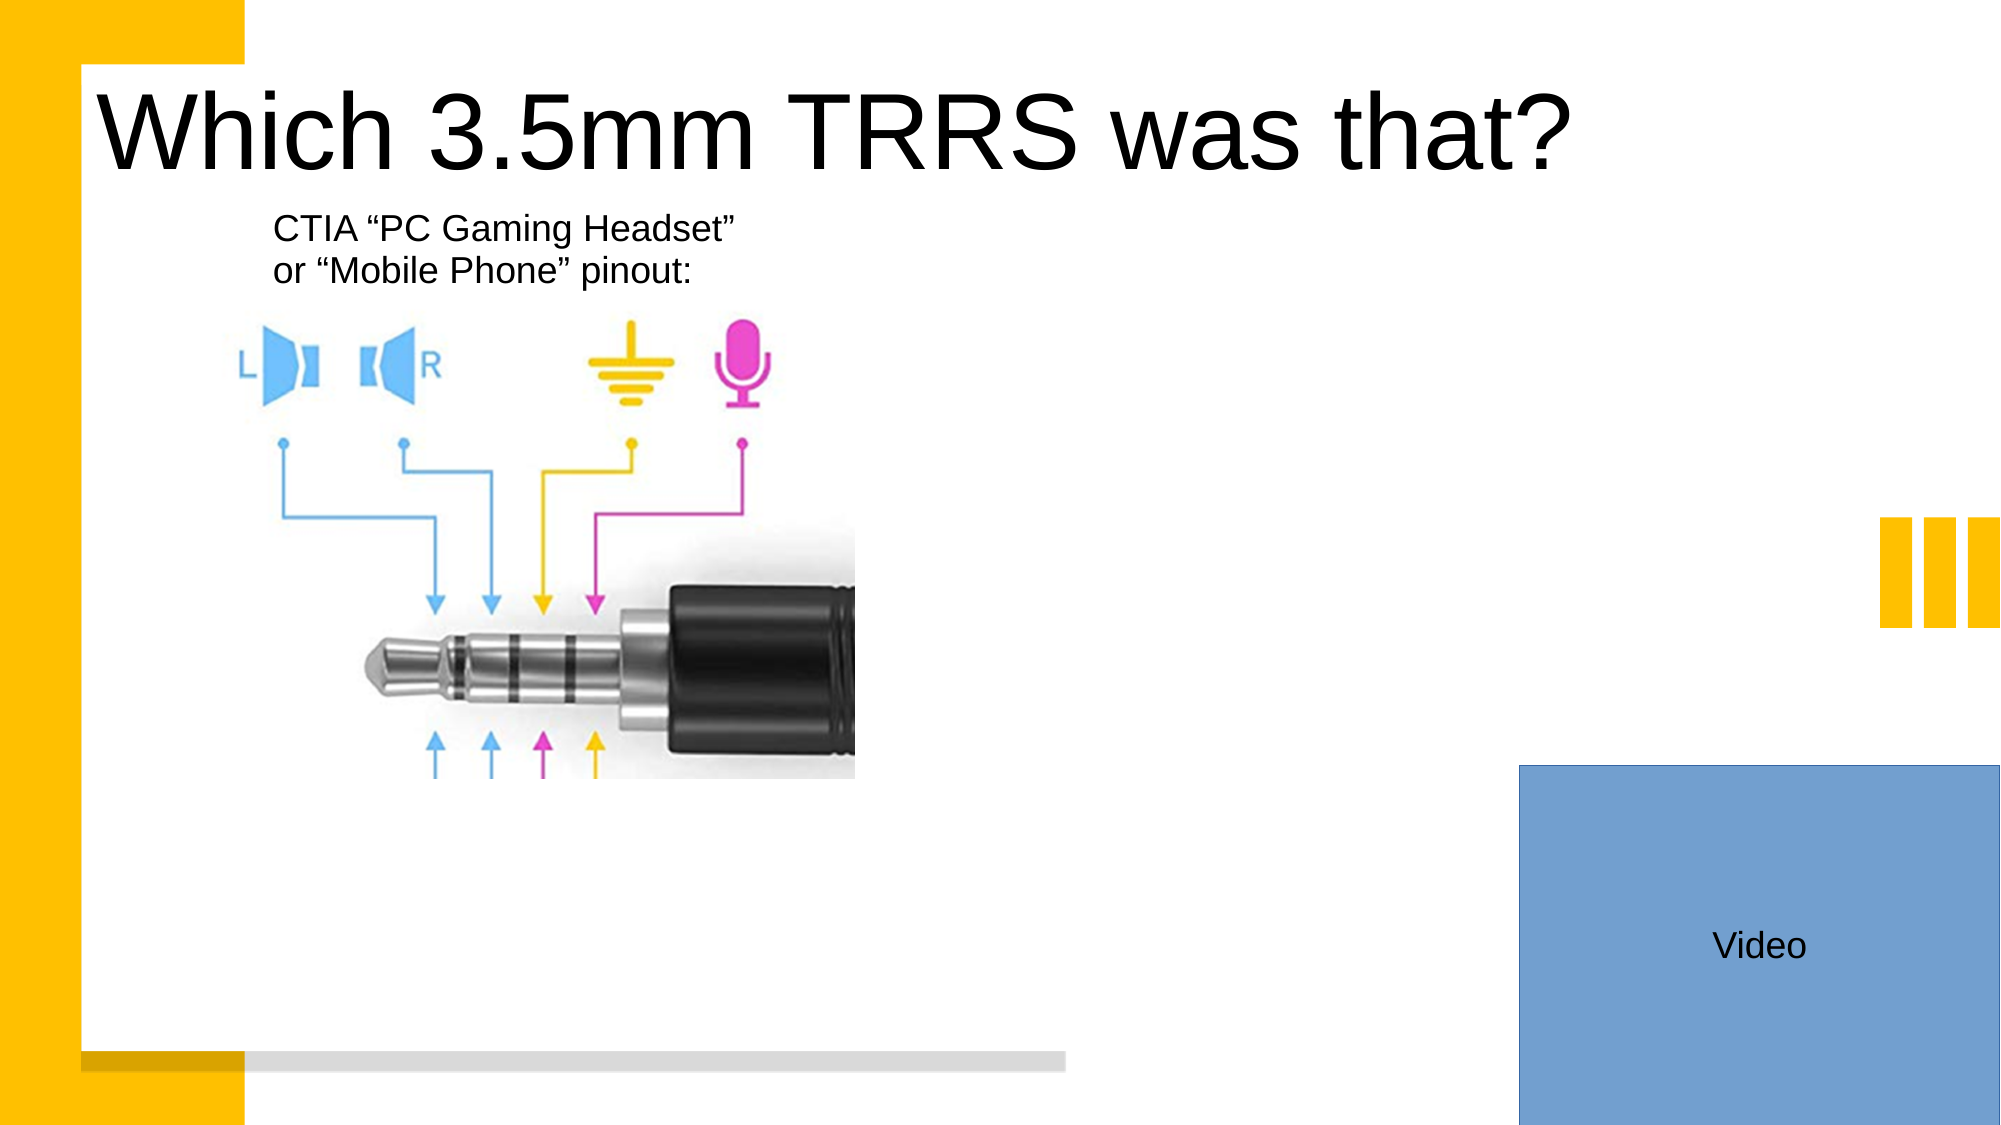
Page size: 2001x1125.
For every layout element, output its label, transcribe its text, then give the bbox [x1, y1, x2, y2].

picture [210, 299, 855, 779]
text_box [0, 0, 2000, 1125]
text_box Which 3.5mm TRRS was that? [81, 64, 1921, 201]
text_box CTIA “PC Gaming Headset” or “Mobile Phone” pinout: [258, 200, 751, 299]
text_box Video [1519, 765, 2000, 1125]
